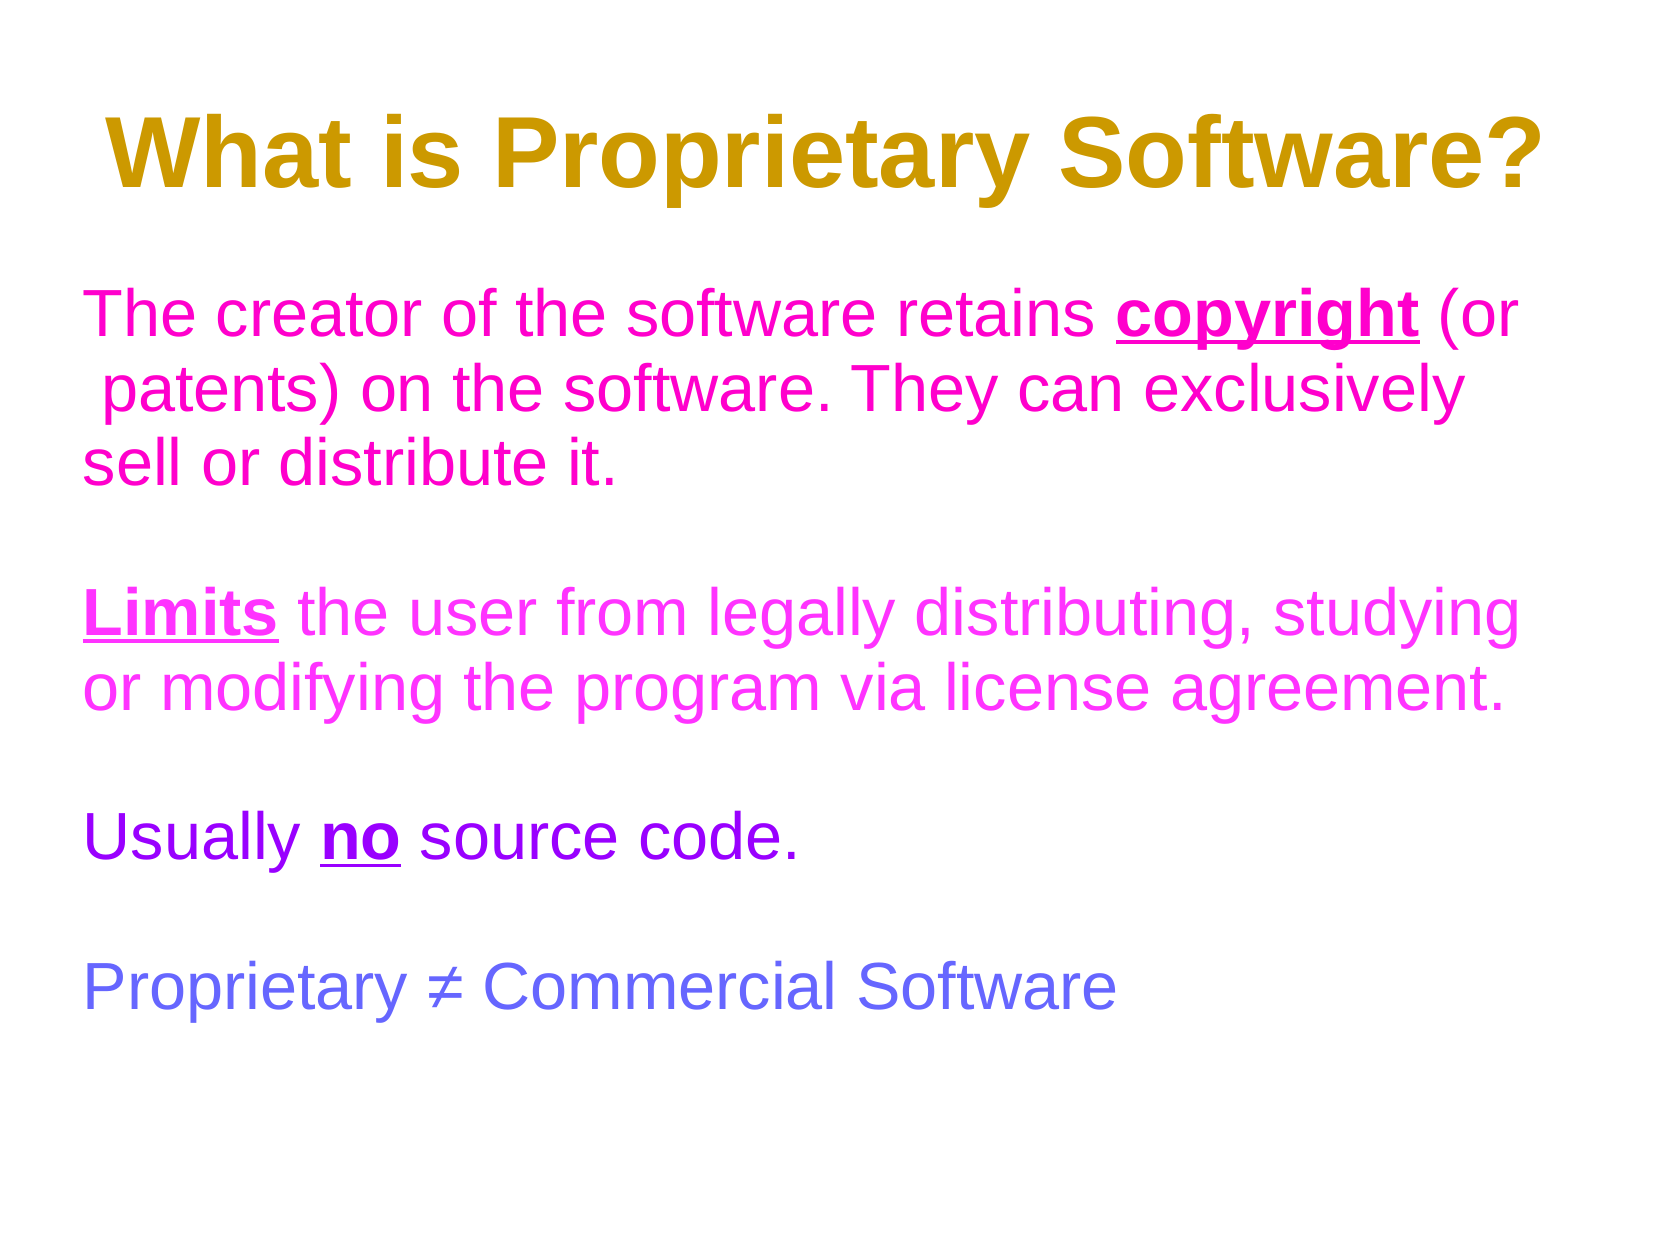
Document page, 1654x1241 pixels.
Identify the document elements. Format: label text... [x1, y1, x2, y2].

subtitle The creator of the software retains copyright (or patents) on the software. They can exclusively sell or distribute it. Limits the user from legally distributing, studying or modifying the program via license agreement. Usually no source code. Proprietary ≠ Commercial Software [82, 275, 1538, 1024]
title What is Proprietary Software? [82, 39, 1571, 266]
